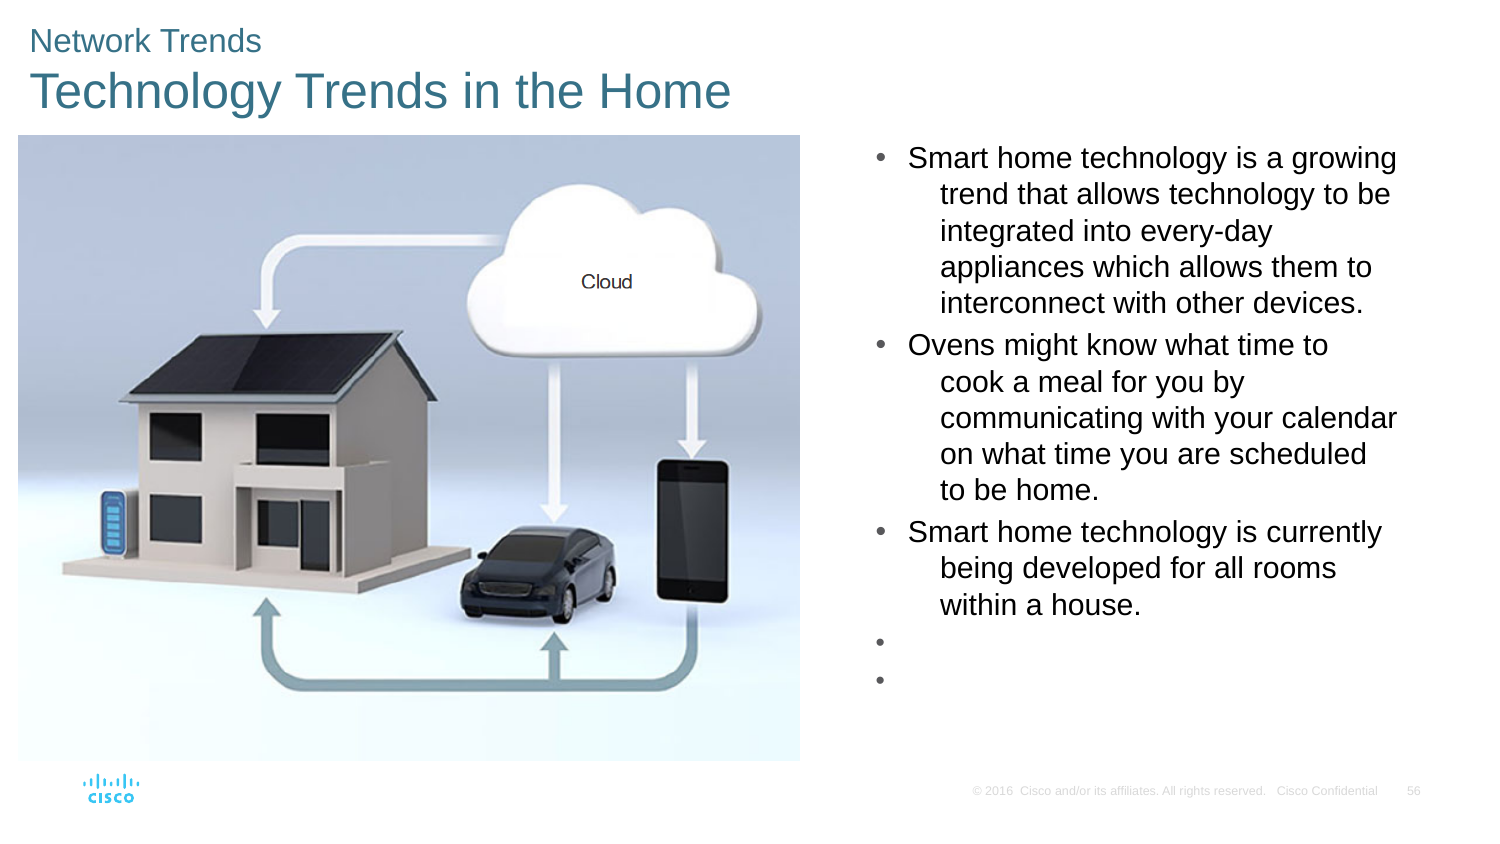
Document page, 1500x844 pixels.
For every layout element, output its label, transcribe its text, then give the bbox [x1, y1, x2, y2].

title Network Trends Technology Trends in the Home [14, 6, 1500, 132]
list Smart home technology is a growing trend that allows technology to be integrated into every-day appliances which allows them to interconnect with other devices. Ovens might know what time to cook a meal for you by communicating with your calendar on what time you are scheduled to be home. Smart home technology is currently being developed for all rooms within a house. [818, 131, 1429, 663]
picture [14, 131, 802, 763]
